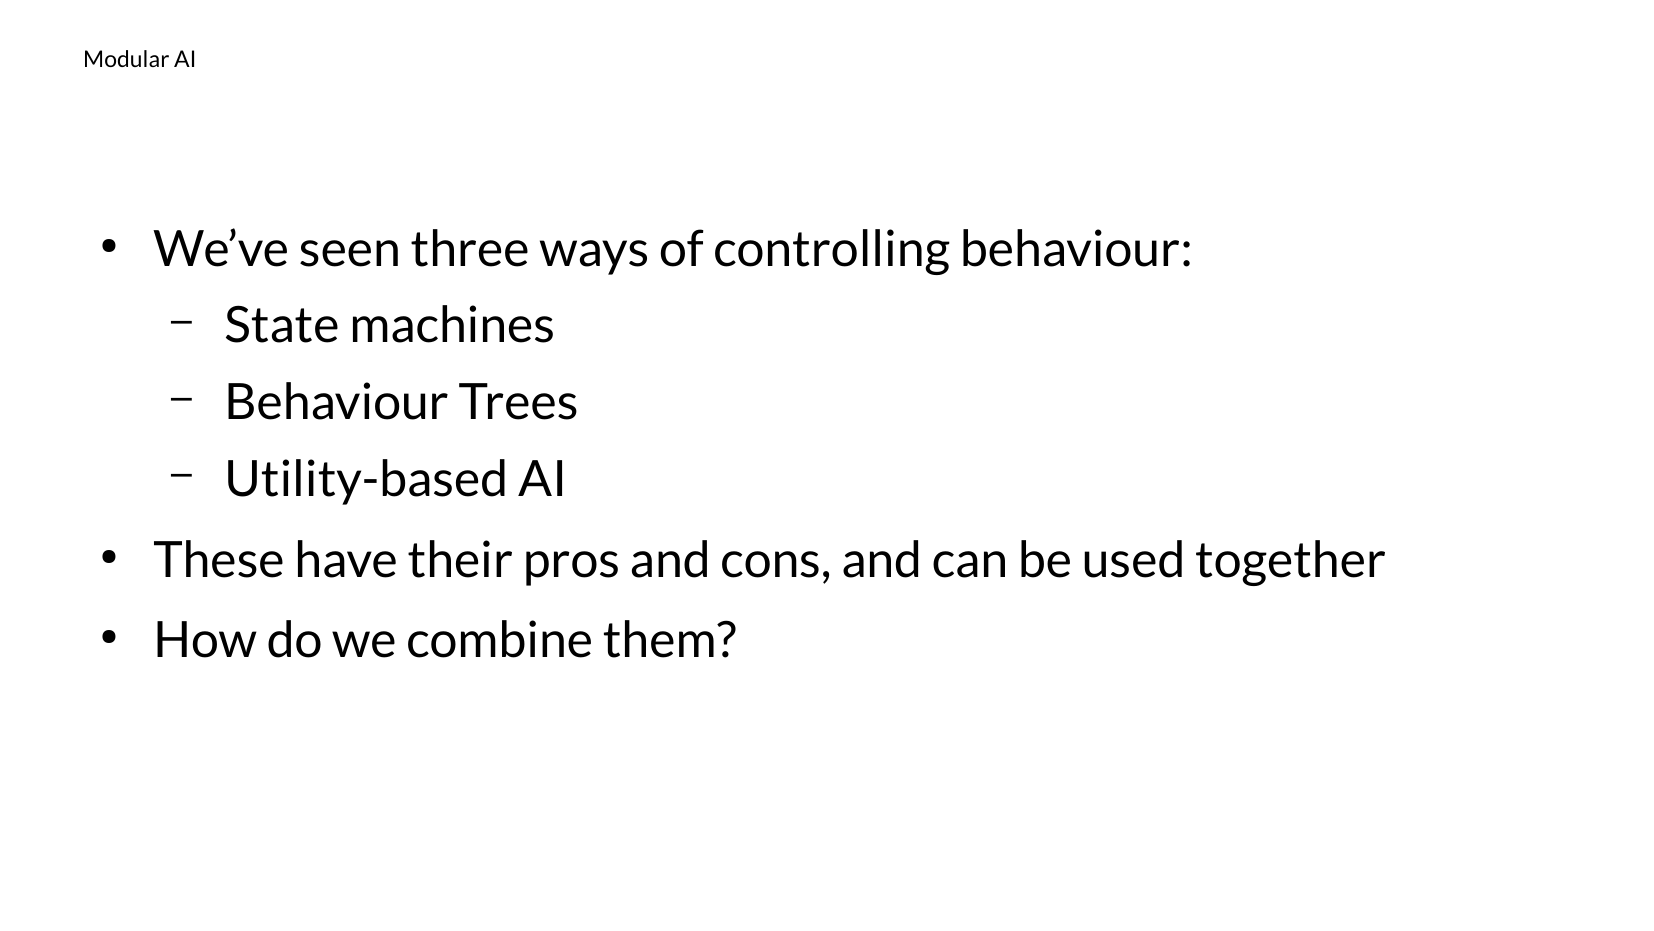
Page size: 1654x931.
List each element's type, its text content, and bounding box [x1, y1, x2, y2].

list We’ve seen three ways of controlling behaviour: State machines Behaviour Trees Utility-based AI These have their pros and cons, and can be used together How do we combine them? [82, 217, 1571, 839]
title Modular AI [83, 0, 1571, 119]
